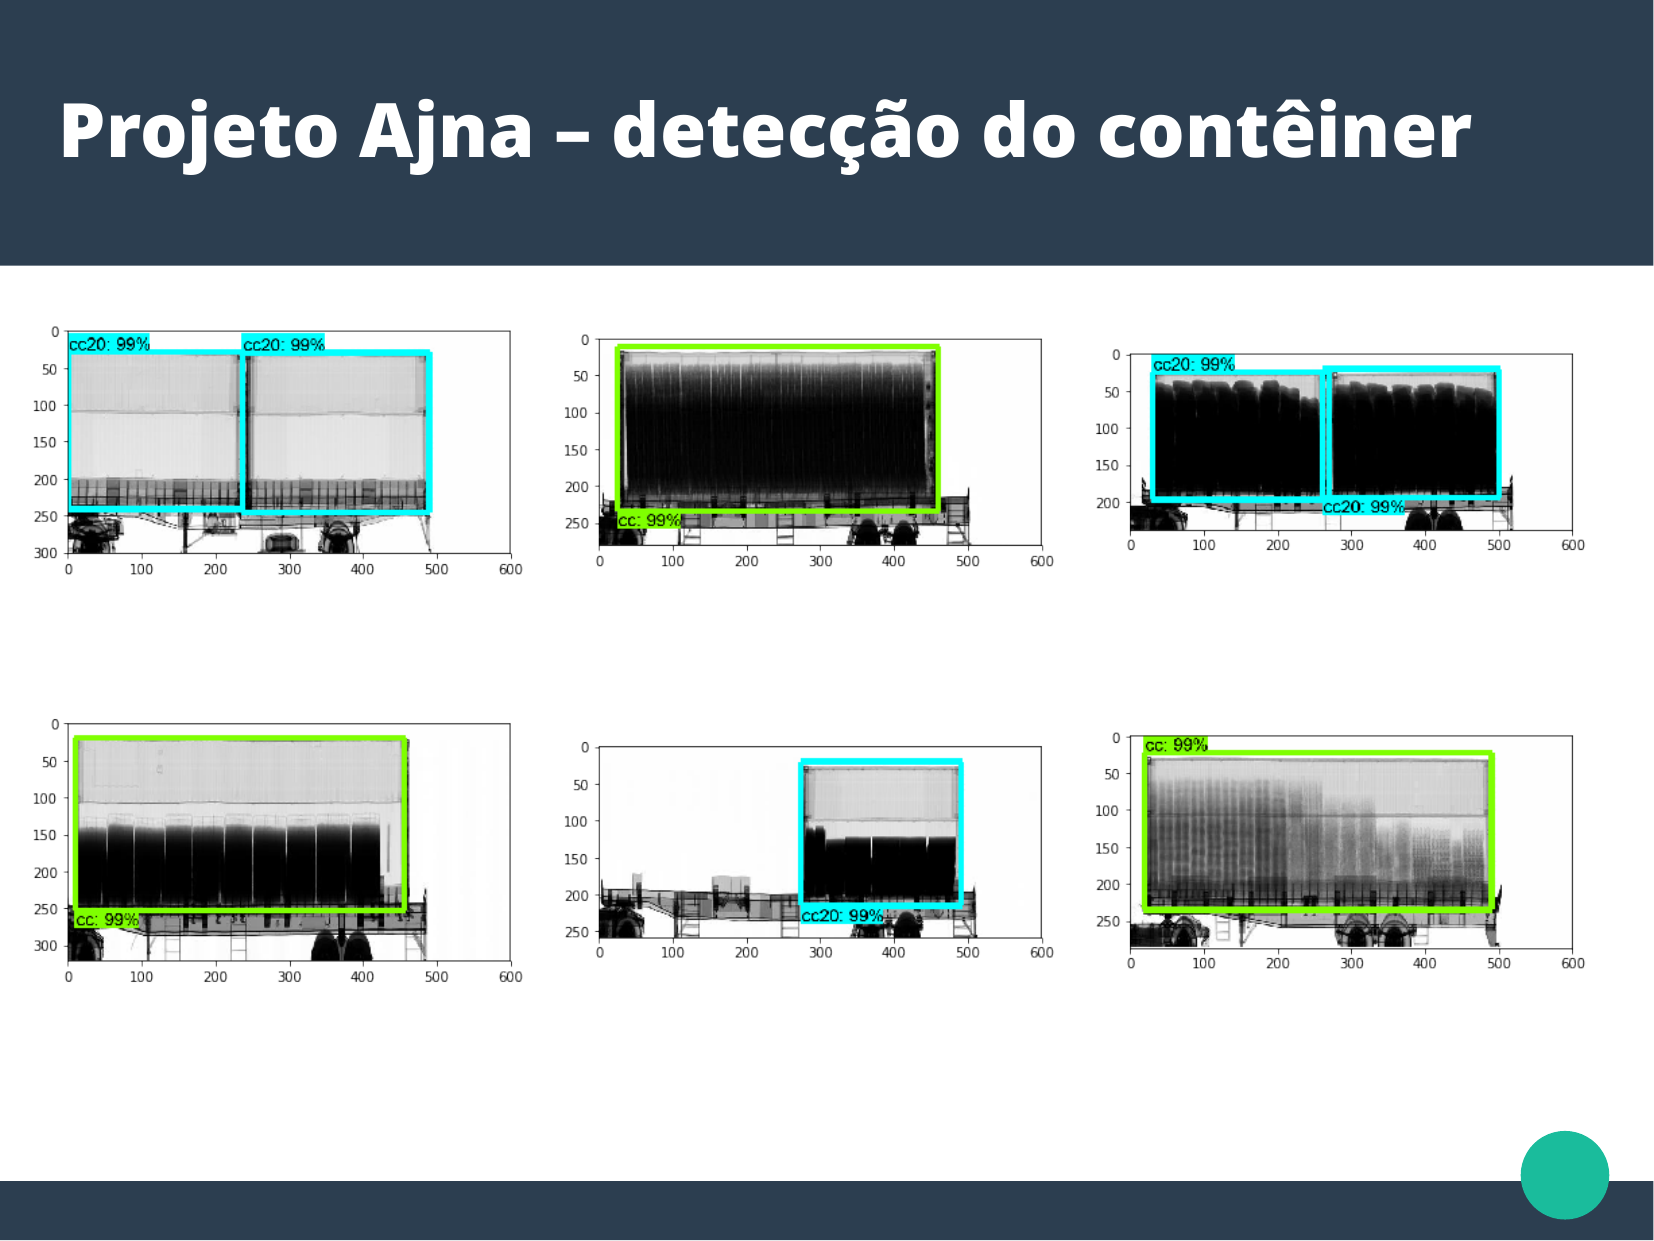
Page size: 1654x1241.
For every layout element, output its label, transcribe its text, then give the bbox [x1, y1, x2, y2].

picture [23, 317, 1595, 993]
title Projeto Ajna – detecção do contêiner [59, 49, 1595, 207]
